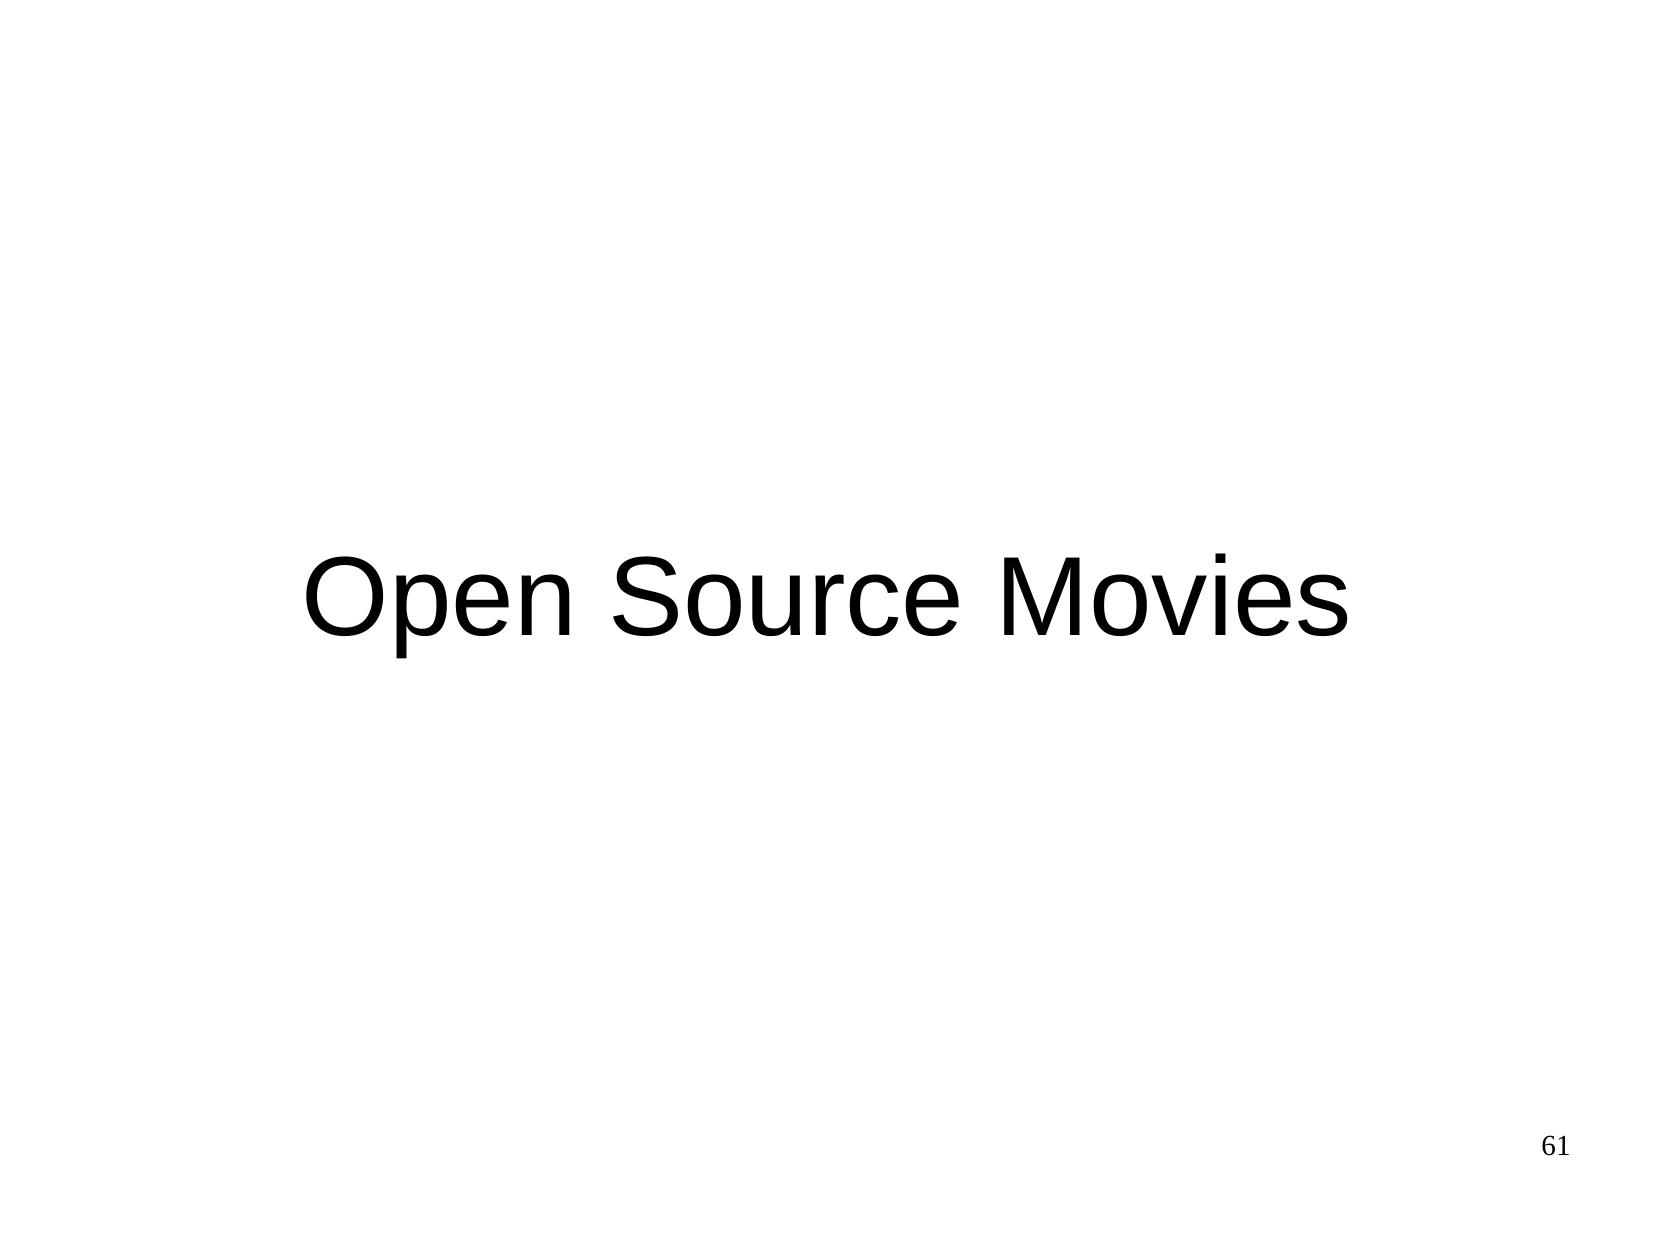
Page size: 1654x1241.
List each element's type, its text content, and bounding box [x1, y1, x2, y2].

title Open Source Movies [82, 492, 1571, 700]
